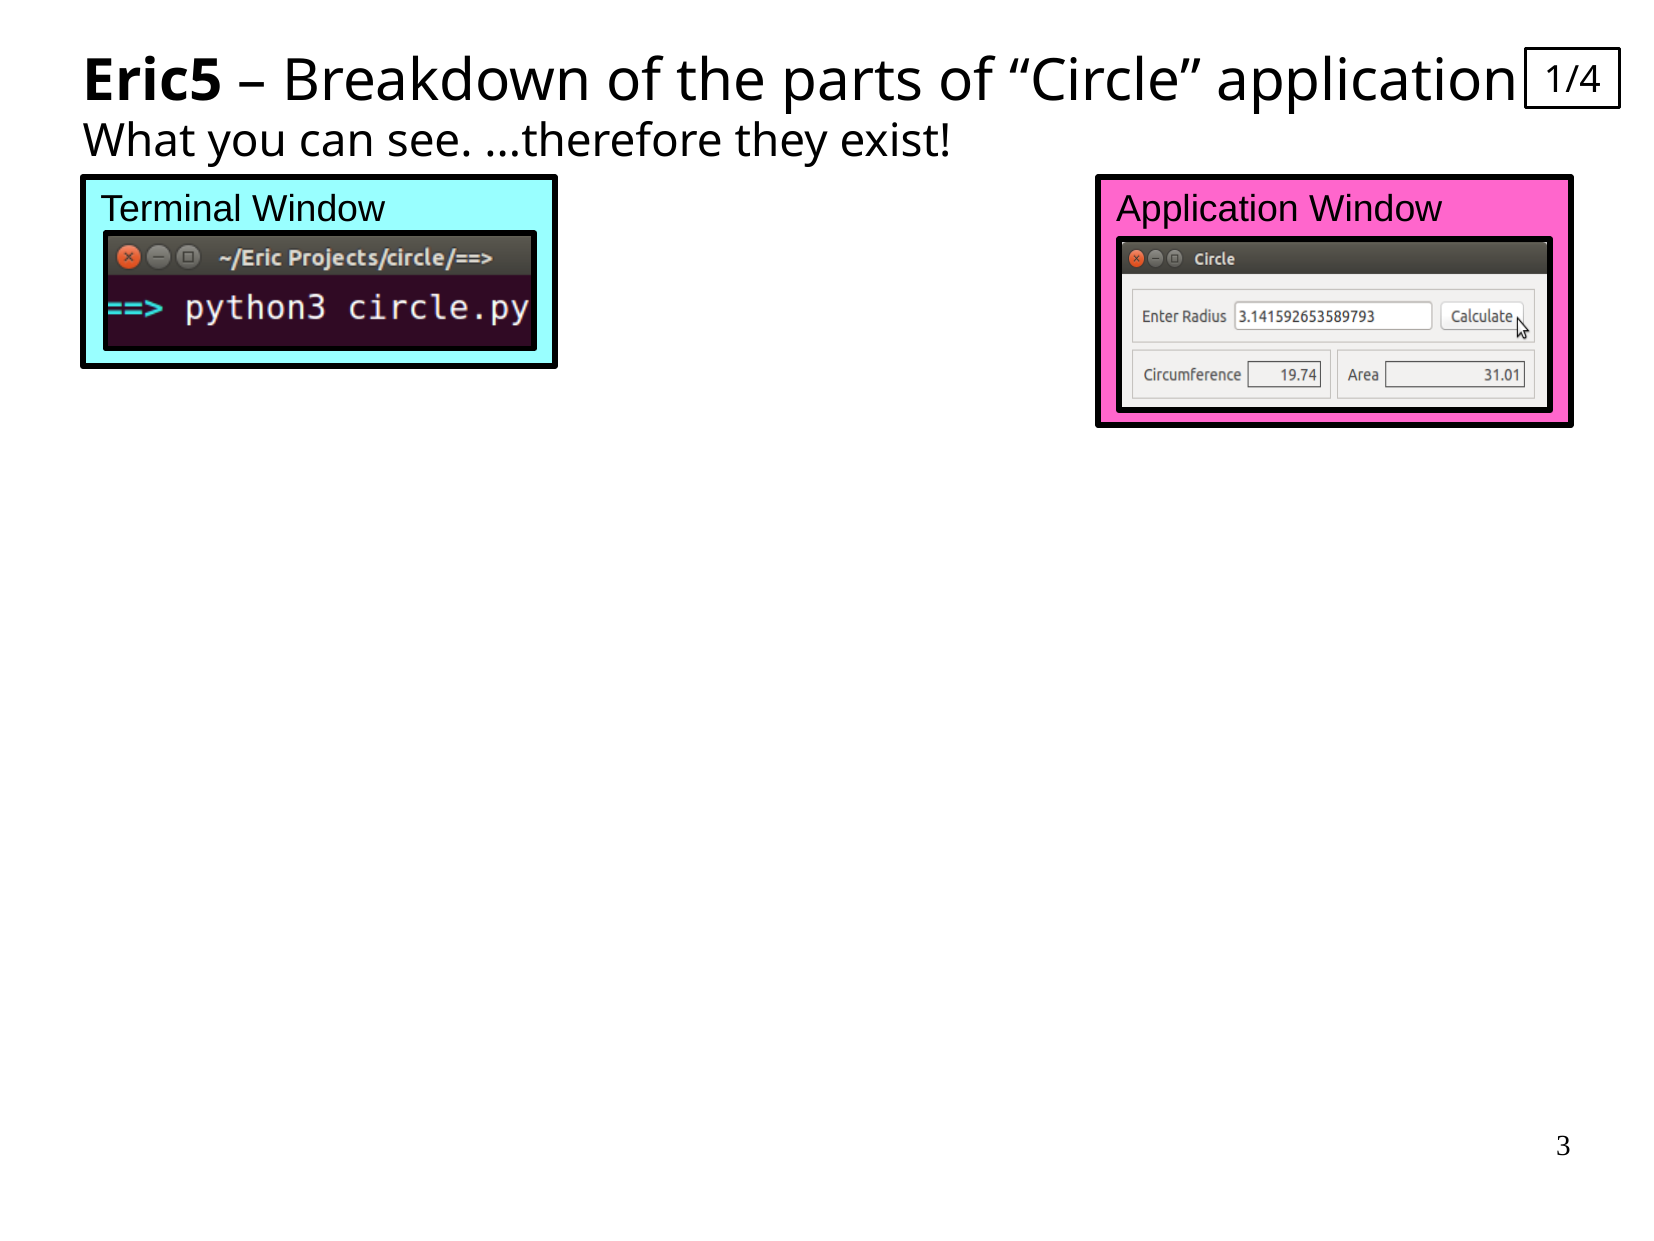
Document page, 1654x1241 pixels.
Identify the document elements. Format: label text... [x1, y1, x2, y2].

text_box Terminal Window [82, 177, 556, 367]
text_box Application Window [1098, 177, 1571, 426]
text_box 1/4 [1525, 48, 1620, 108]
title Eric5 – Breakdown of the parts of “Circle” application [82, 40, 1571, 109]
picture [108, 236, 532, 346]
title What you can see. ...therefore they exist! [82, 109, 1571, 169]
picture [1121, 242, 1548, 408]
